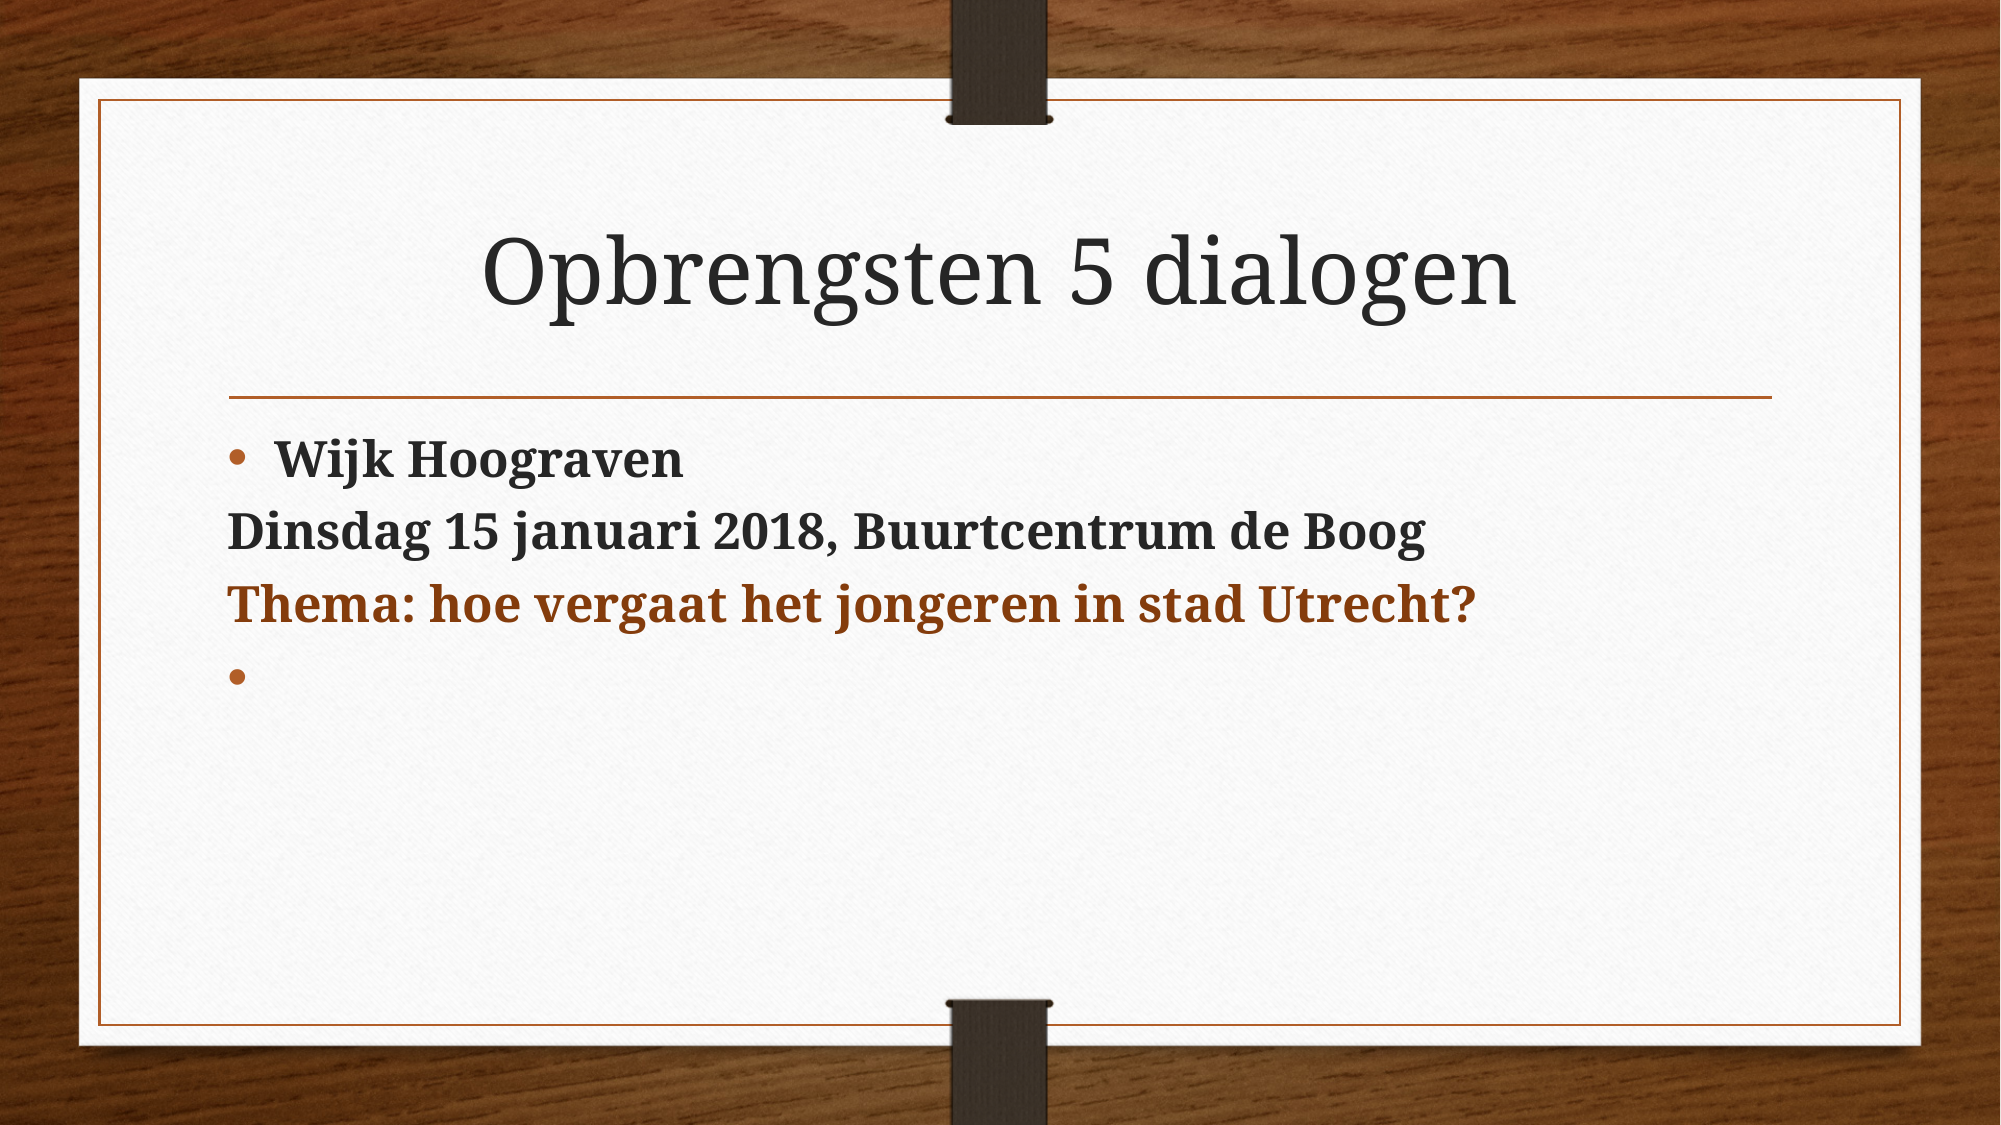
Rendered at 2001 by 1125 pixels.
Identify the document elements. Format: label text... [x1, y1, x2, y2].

list Wijk Hoograven Dinsdag 15 januari 2018, Buurtcentrum de Boog Thema: hoe vergaat het jongeren in stad Utrecht? [212, 419, 1788, 964]
title Opbrengsten 5 dialogen [212, 161, 1788, 376]
